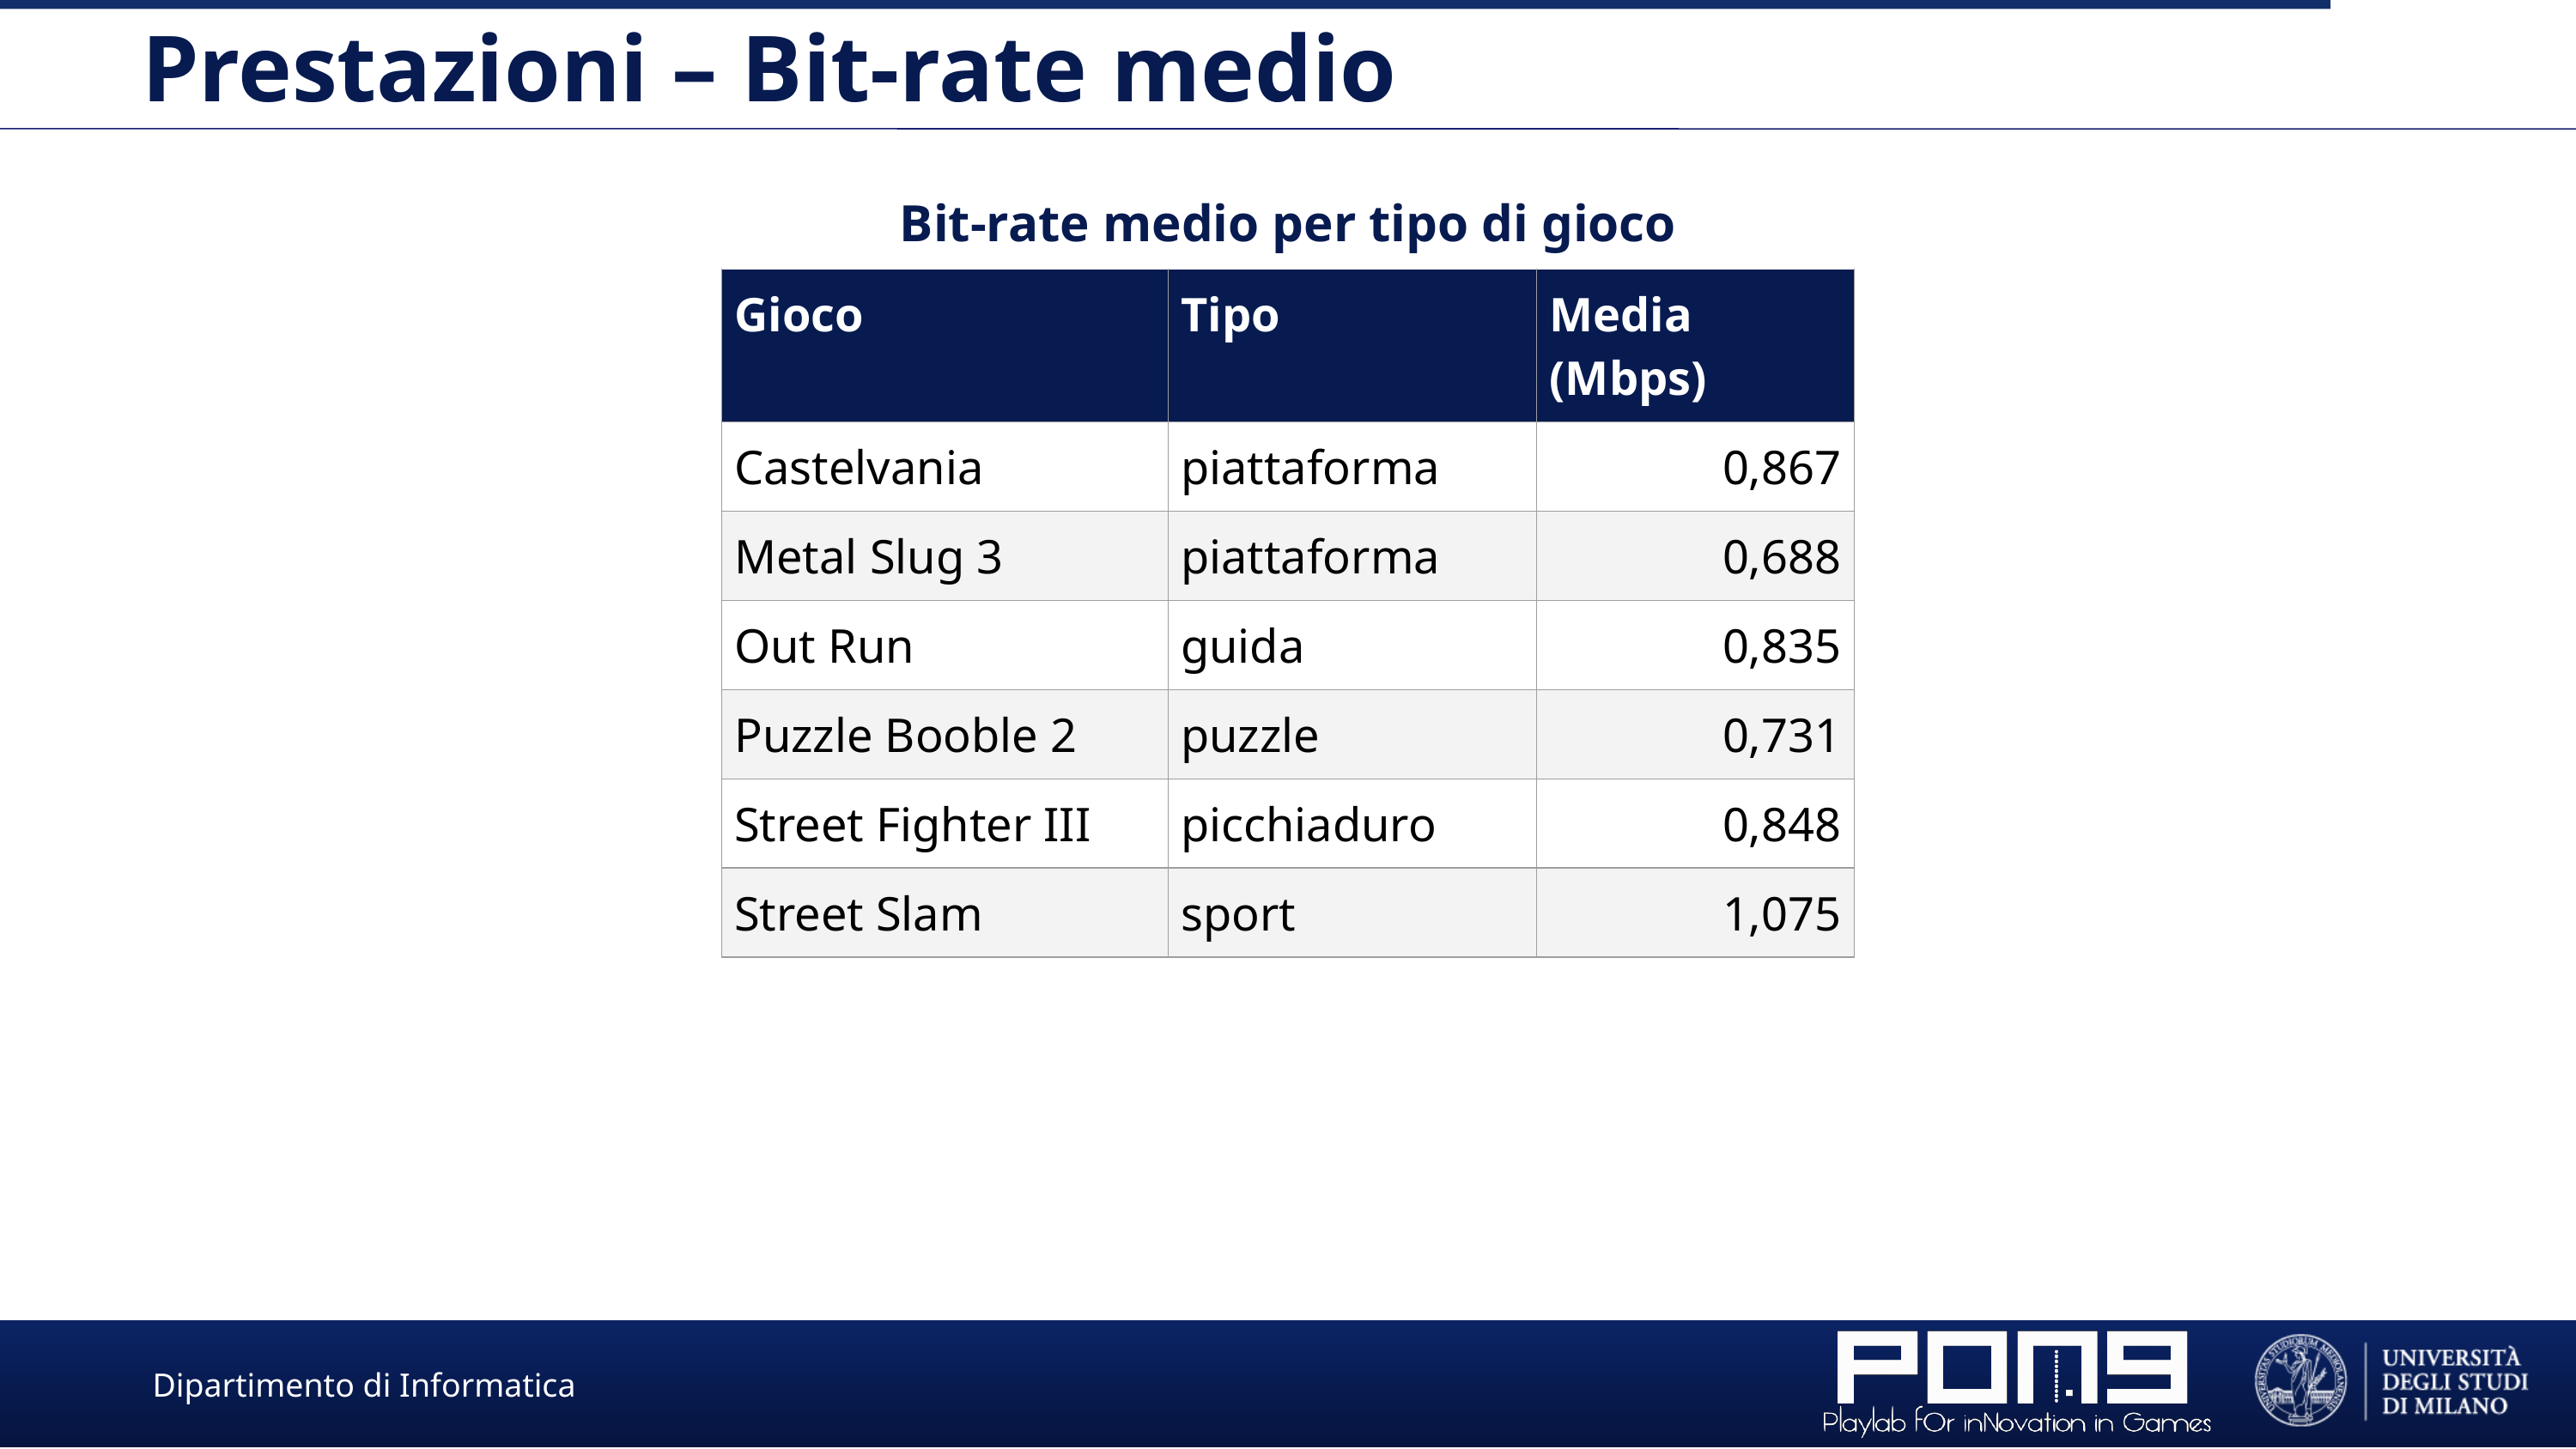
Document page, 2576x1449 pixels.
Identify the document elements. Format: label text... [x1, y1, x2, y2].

title Prestazioni – Bit-rate medio [118, 9, 2308, 124]
table_cell 0,688 [1537, 512, 1854, 600]
table_cell Puzzle Booble 2 [722, 690, 1168, 779]
table_cell Media (Mbps) [1537, 270, 1854, 421]
table_cell 0,848 [1537, 779, 1854, 867]
table_cell Street Fighter III [722, 779, 1168, 867]
table_cell Castelvania [722, 422, 1168, 511]
table_cell 0,731 [1537, 690, 1854, 779]
table_cell 1,075 [1537, 869, 1854, 956]
table_cell guida [1169, 601, 1536, 689]
table_cell piattaforma [1169, 422, 1536, 511]
table_cell Street Slam [722, 869, 1168, 956]
table_cell puzzle [1169, 690, 1536, 779]
table_cell Out Run [722, 601, 1168, 689]
table_cell sport [1169, 869, 1536, 956]
table_cell picchiaduro [1169, 779, 1536, 867]
table_cell Tipo [1169, 270, 1536, 421]
text_box Dipartimento di Informatica [129, 1336, 1245, 1433]
table_cell piattaforma [1169, 512, 1536, 600]
table_cell 0,867 [1537, 422, 1854, 511]
table_header Bit-rate medio per tipo di gioco [722, 176, 1854, 269]
table_cell 0,835 [1537, 601, 1854, 689]
table_cell Gioco [722, 270, 1168, 421]
text_box [0, 0, 2331, 9]
table_cell Metal Slug 3 [722, 512, 1168, 600]
picture [0, 1320, 2576, 1447]
